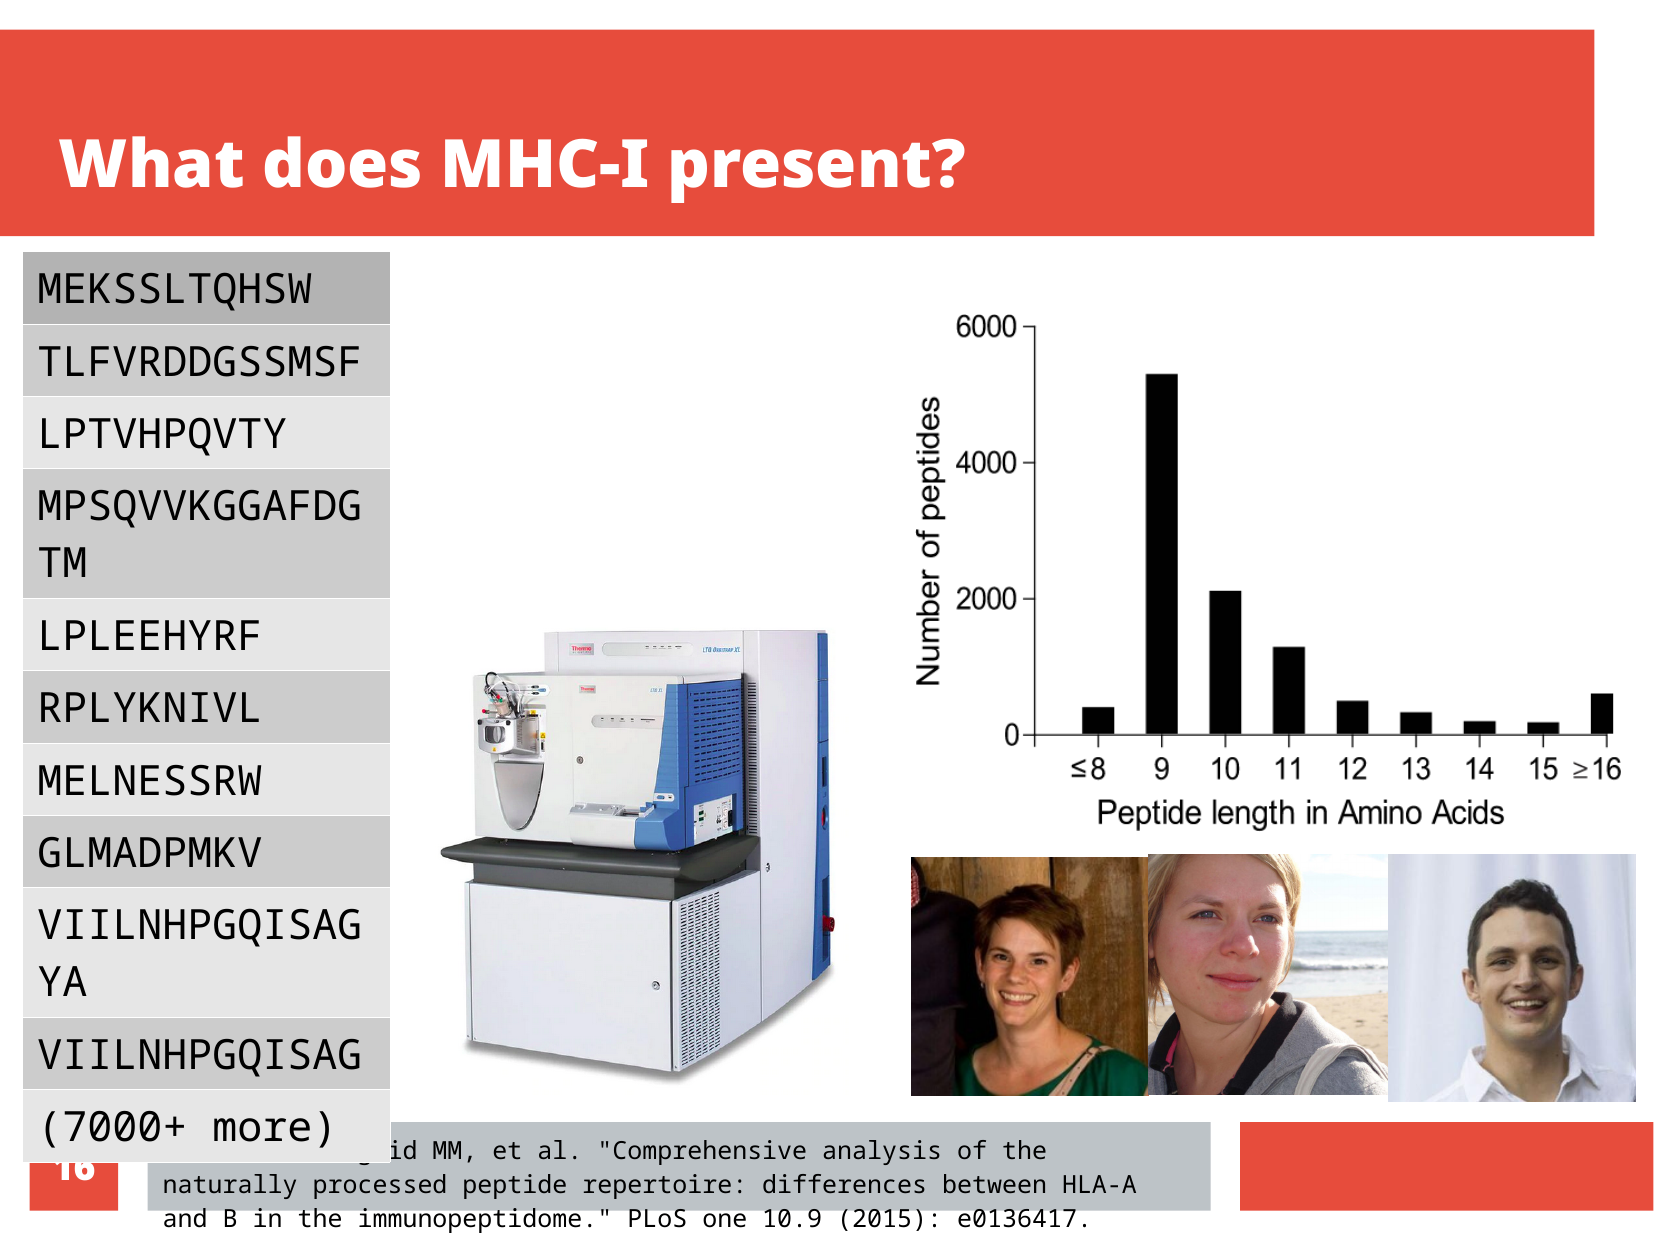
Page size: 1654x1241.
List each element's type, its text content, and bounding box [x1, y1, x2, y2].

text_box Schellens, Ingrid MM, et al. "Comprehensive analysis of the naturally processed peptide repertoire: differences between HLA-A and B in the immunopeptidome." PLoS one 10.9 (2015): e0136417. [147, 1125, 1201, 1215]
table_cell TLFVRDDGSSMSF [23, 325, 390, 396]
table_cell LPTVHPQVTY [23, 397, 390, 468]
picture [435, 625, 849, 1096]
table_header MEKSSLTQHSW [23, 252, 390, 324]
table_cell LPLEEHYRF [23, 599, 390, 670]
picture [911, 854, 1636, 1102]
table_cell GLMADPMKV [23, 816, 390, 887]
table_cell RPLYKNIVL [23, 671, 390, 743]
table_cell (7000+ more) [23, 1090, 390, 1162]
table_cell MPSQVVKGGAFDGTM [23, 469, 390, 598]
table_cell MELNESSRW [23, 744, 390, 815]
table_cell VIILNHPGQISAGYA [23, 888, 390, 1017]
table_cell VIILNHPGQISAG [23, 1018, 390, 1089]
picture [915, 314, 1621, 832]
title What does MHC-I present? [59, 59, 1595, 207]
